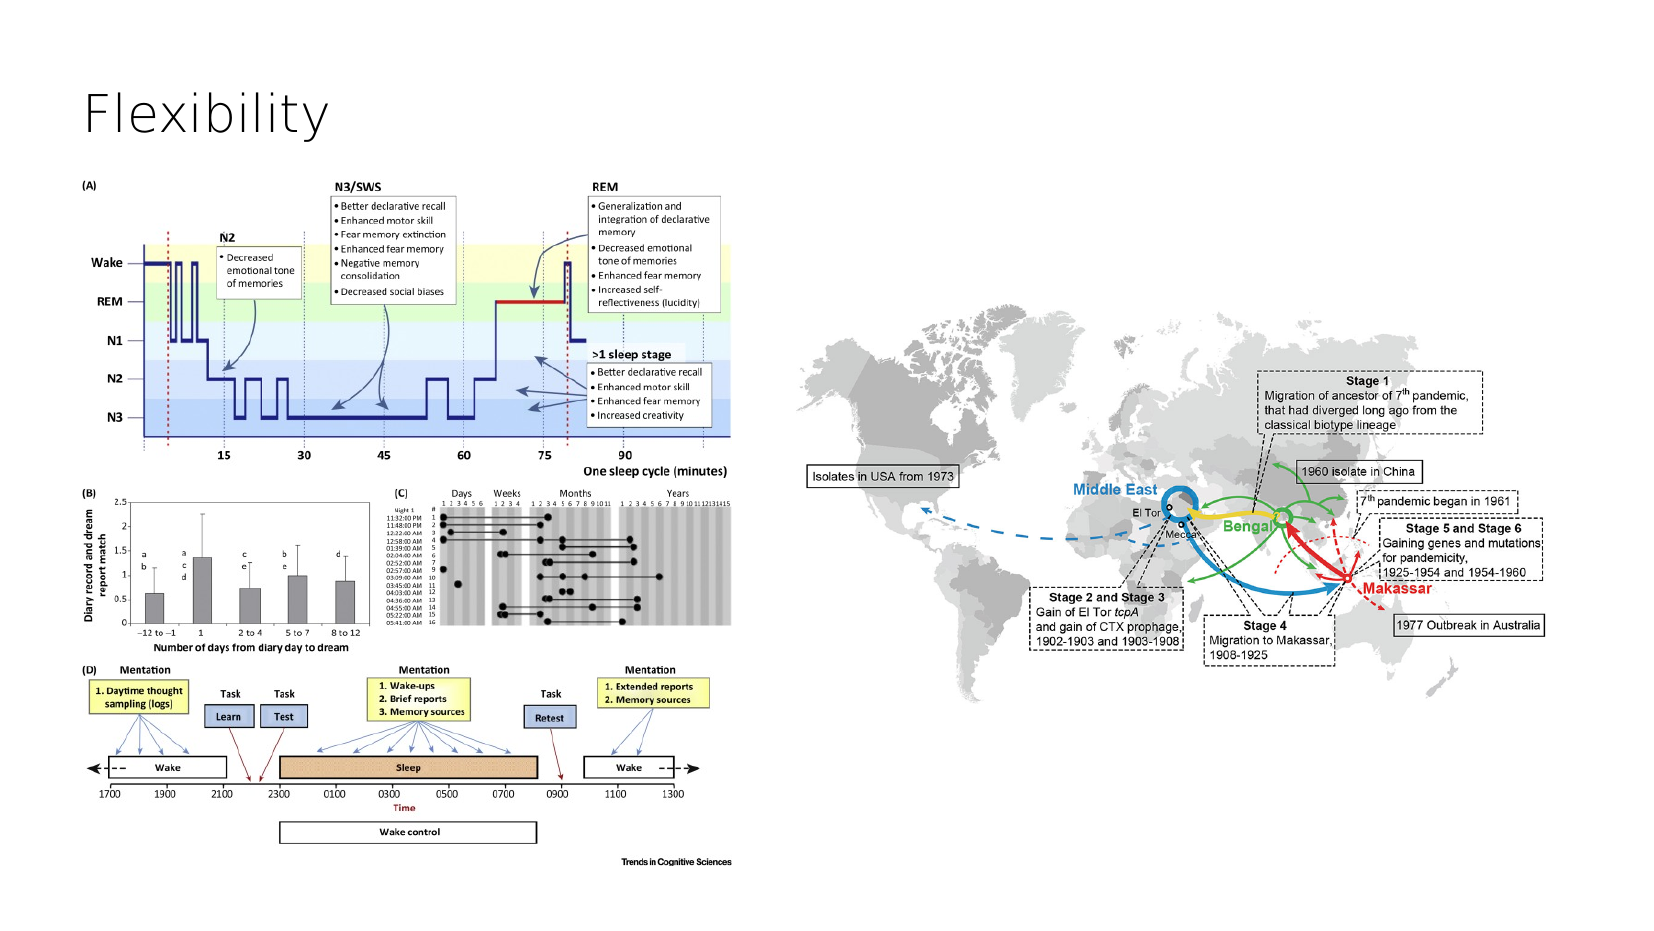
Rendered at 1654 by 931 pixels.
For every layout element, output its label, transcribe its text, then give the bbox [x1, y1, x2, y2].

picture [796, 304, 1570, 704]
picture [82, 179, 732, 866]
title Flexibility [82, 37, 1571, 193]
